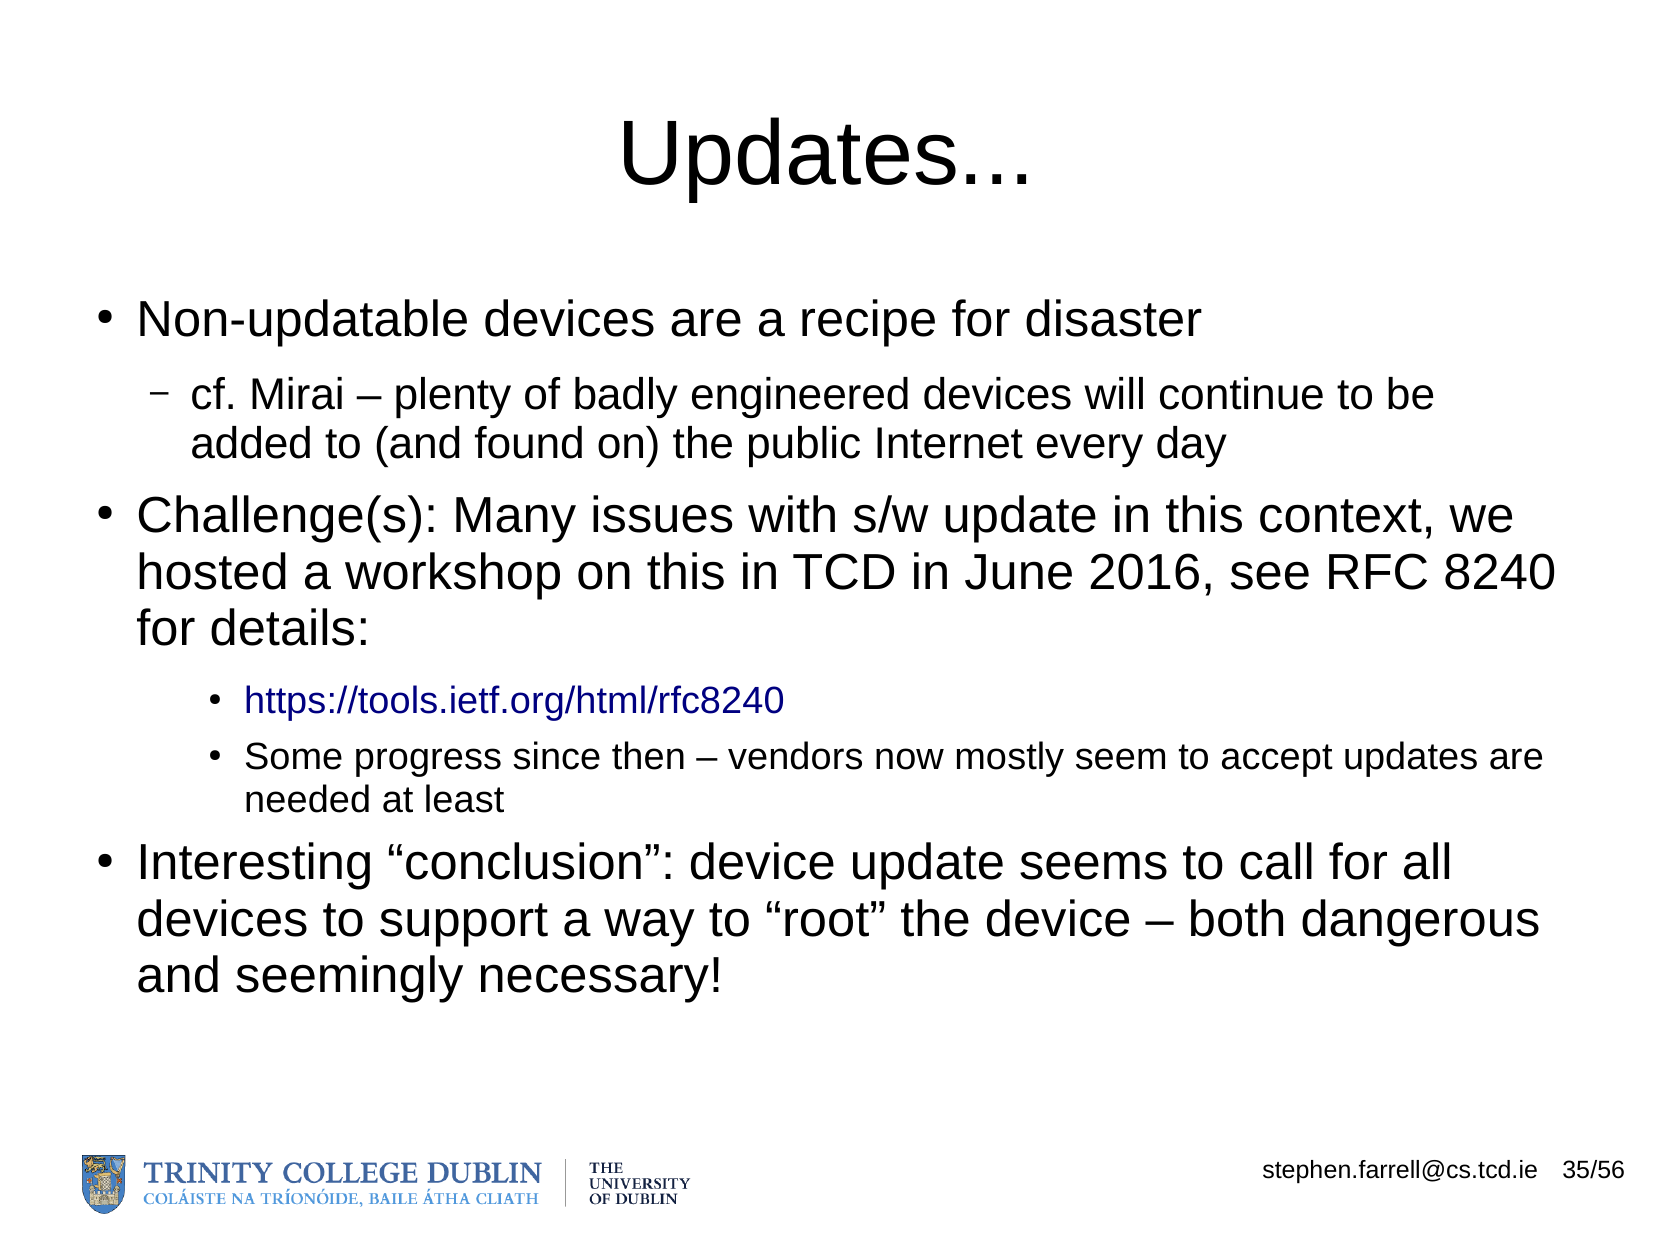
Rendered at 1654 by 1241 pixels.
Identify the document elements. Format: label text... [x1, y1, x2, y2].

title Updates... [82, 49, 1571, 257]
list Non-updatable devices are a recipe for disaster cf. Mirai – plenty of badly engineered devices will continue to be added to (and found on) the public Internet every day Challenge(s): Many issues with s/w update in this context, we hosted a workshop on this in TCD in June 2016, see RFC 8240 for details: https://tools.ietf.org/html/rfc8240 Some progress since then – vendors now mostly seem to accept updates are needed at least Interesting “conclusion”: device update seems to call for all devices to support a way to “root” the device – both dangerous and seemingly necessary! [82, 290, 1571, 1010]
picture [82, 1155, 694, 1214]
